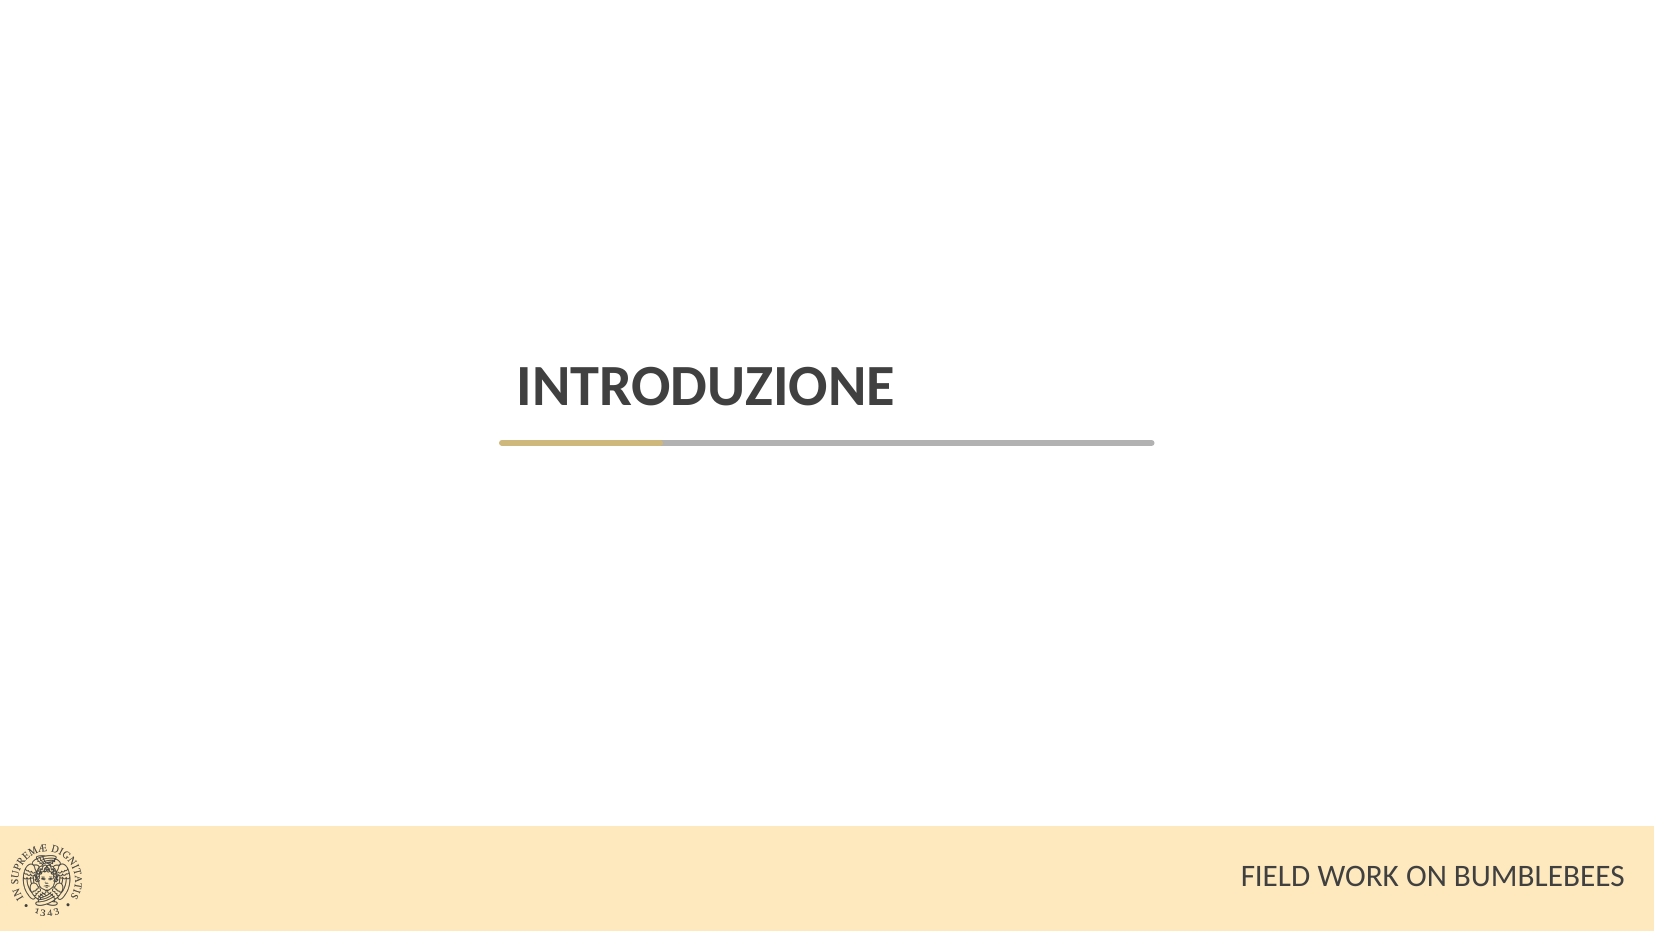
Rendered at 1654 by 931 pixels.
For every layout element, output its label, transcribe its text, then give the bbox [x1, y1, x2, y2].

picture [11, 844, 82, 916]
text_box FIELD WORK ON BUMBLEBEES [0, 826, 1654, 931]
text_box INTRODUZIONE [501, 354, 1042, 428]
